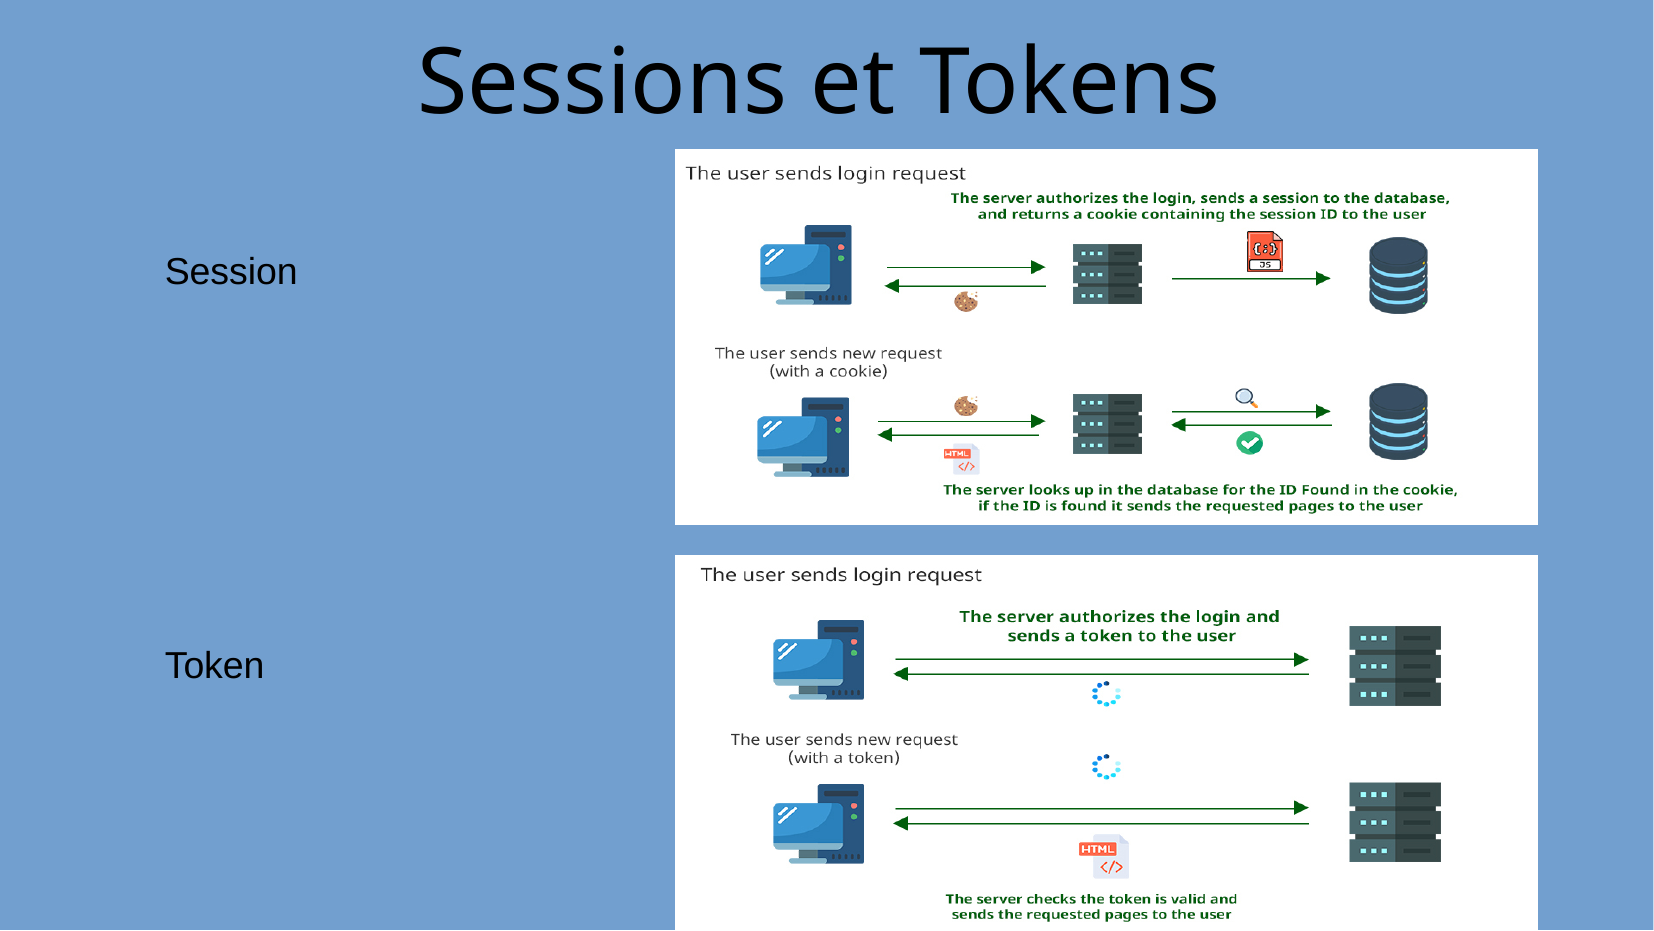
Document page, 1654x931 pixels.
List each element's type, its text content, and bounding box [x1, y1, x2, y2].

text_box Session [150, 243, 526, 301]
text_box Token [150, 637, 280, 695]
picture [675, 149, 1538, 526]
title Sessions et Tokens [75, 0, 1564, 156]
picture [675, 555, 1538, 931]
